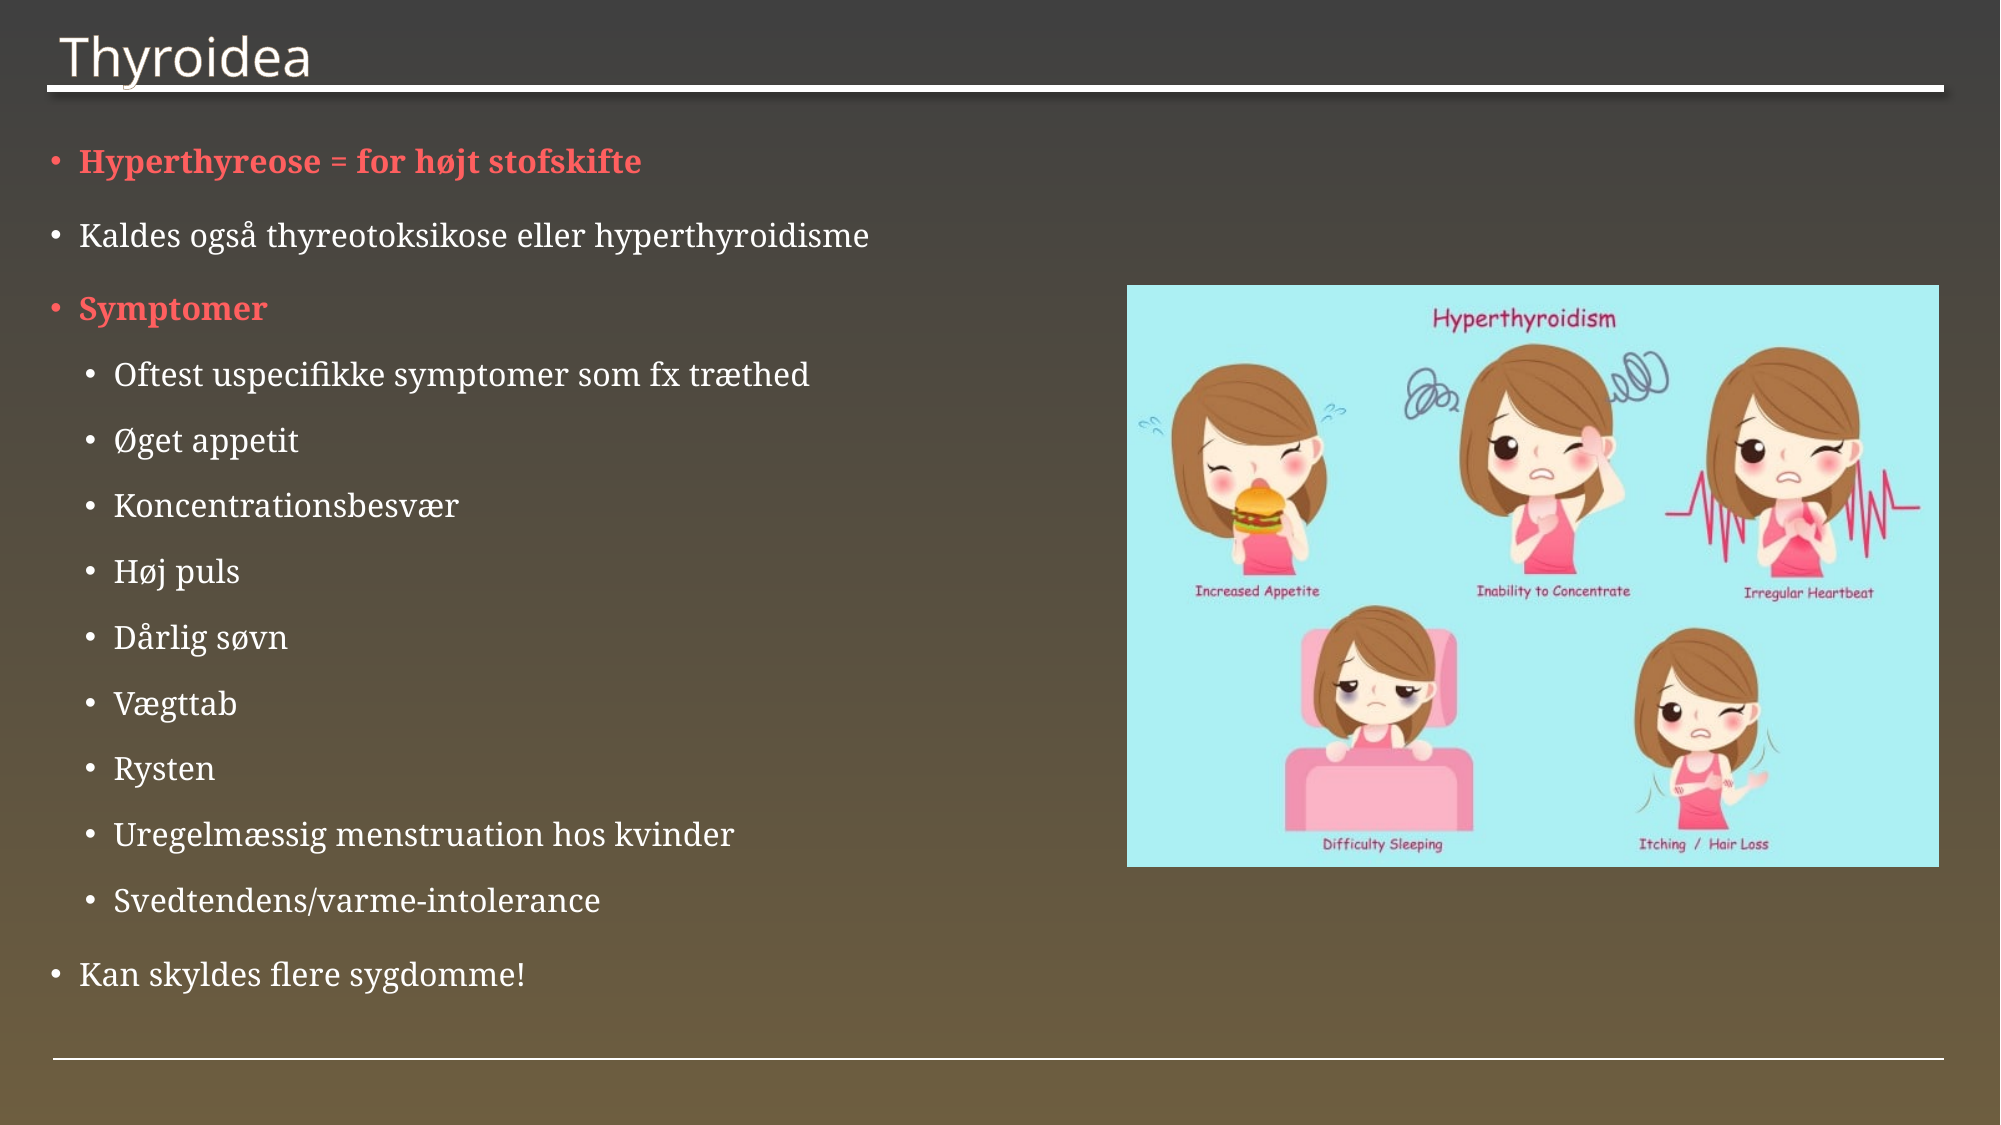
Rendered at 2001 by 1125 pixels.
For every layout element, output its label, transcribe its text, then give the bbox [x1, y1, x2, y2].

title Thyroidea [59, 29, 1021, 89]
list Hyperthyreose = for højt stofskifte Kaldes også thyreotoksikose eller hyperthyroidisme Symptomer Oftest uspecifikke symptomer som fx træthed Øget appetit Koncentrationsbesvær Høj puls Dårlig søvn Vægttab Rysten Uregelmæssig menstruation hos kvinder Svedtendens/varme-intolerance Kan skyldes flere sygdomme! [50, 121, 1942, 1004]
picture [1127, 285, 1939, 867]
